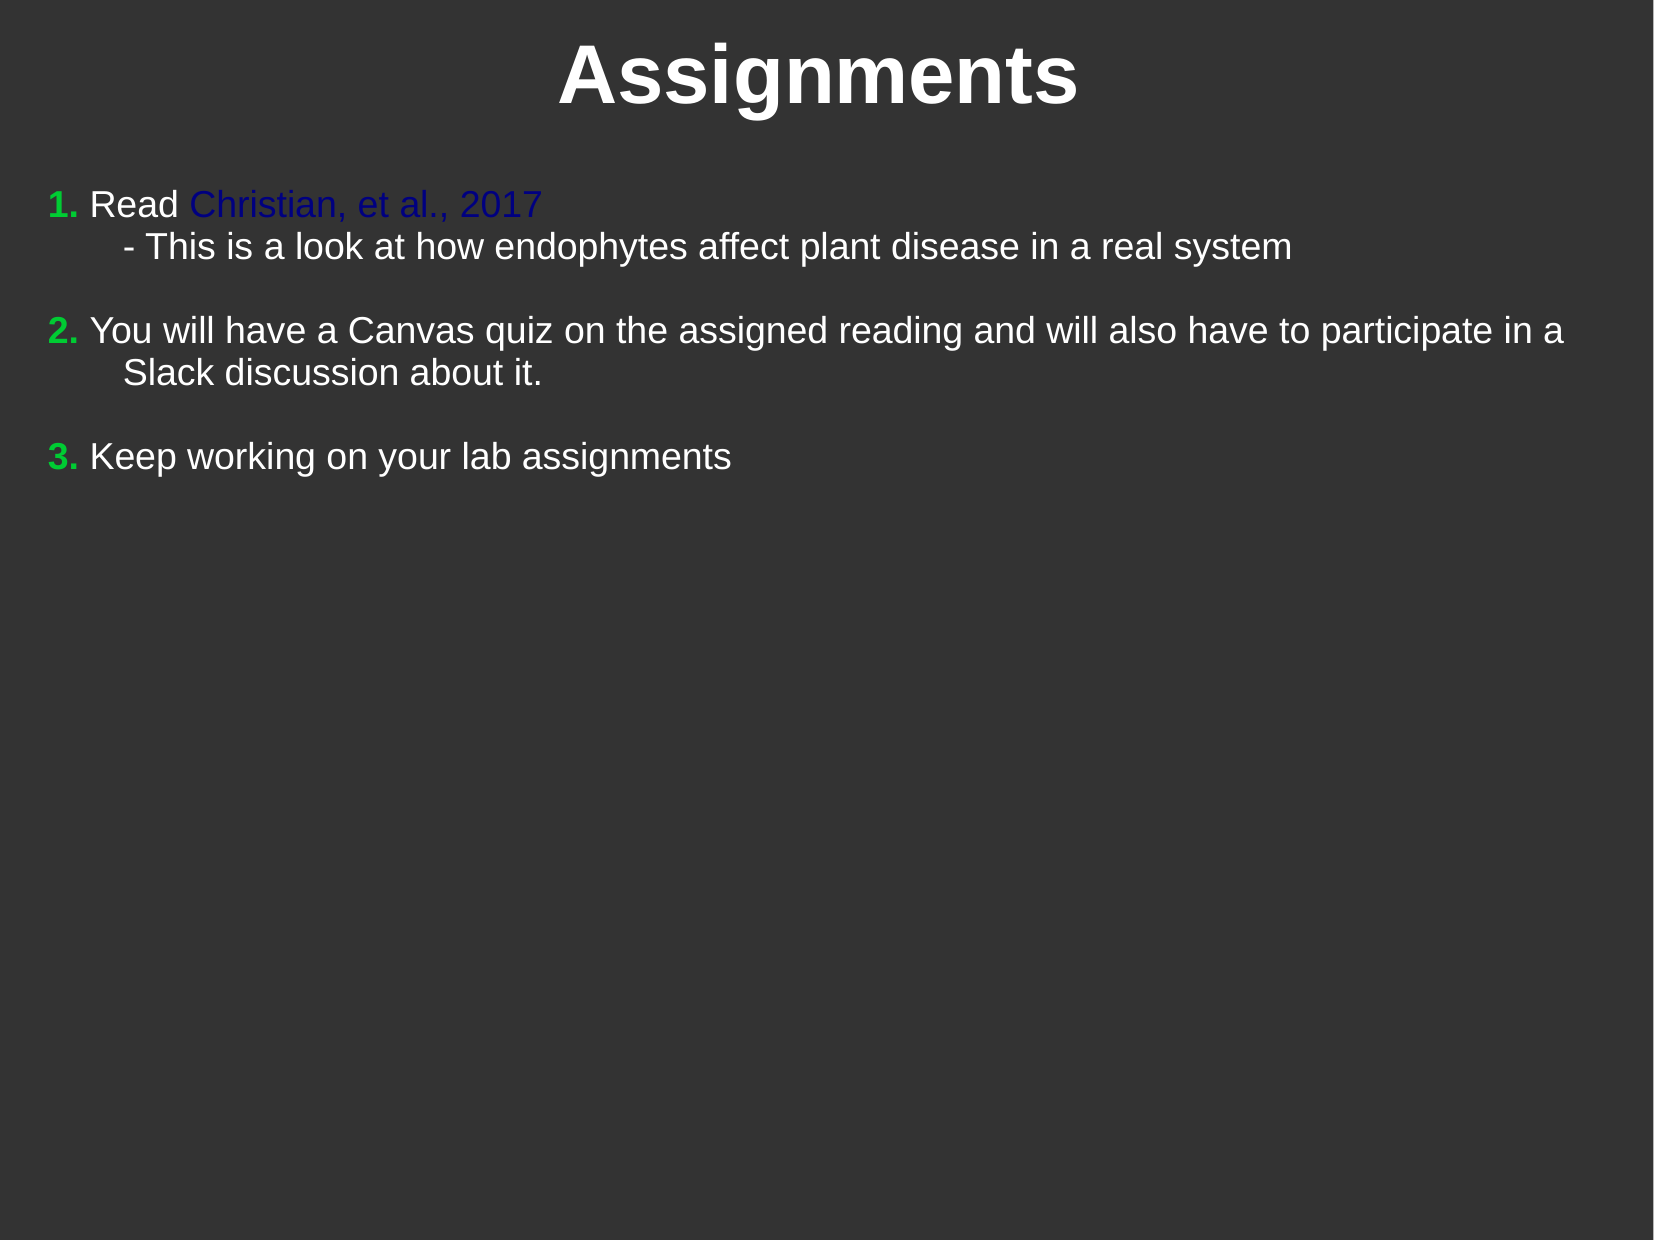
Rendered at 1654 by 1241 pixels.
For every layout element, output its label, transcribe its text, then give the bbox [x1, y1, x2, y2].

text_box Assignments [21, 21, 1617, 129]
text_box 1. Read Christian, et al., 2017 - This is a look at how endophytes affect plant disease in a real system 2. You will have a Canvas quiz on the assigned reading and will also have to participate in a Slack discussion about it. 3. Keep working on your lab assignments [33, 175, 1620, 989]
